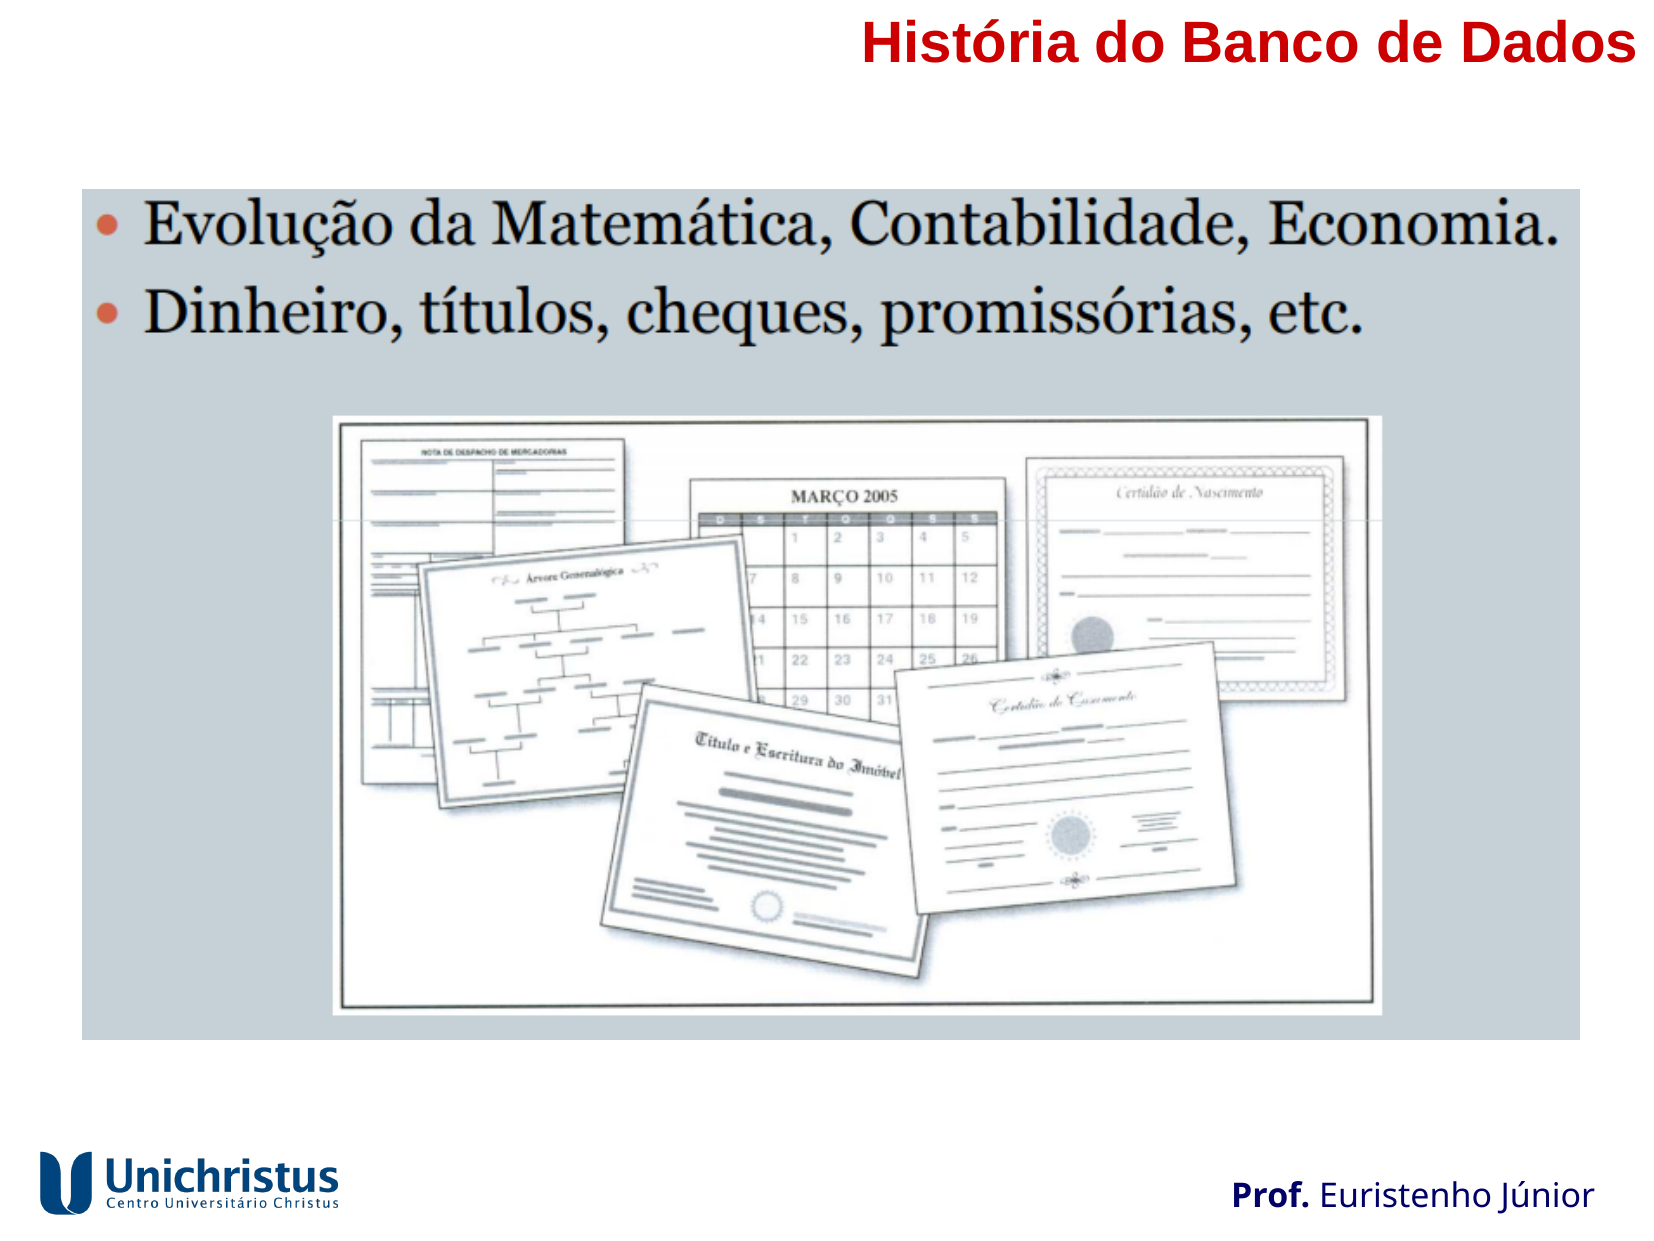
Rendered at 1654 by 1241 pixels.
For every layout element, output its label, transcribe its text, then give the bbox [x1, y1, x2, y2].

picture [35, 1148, 343, 1217]
picture [82, 189, 1580, 1040]
text_box História do Banco de Dados [846, 2, 1654, 83]
text_box Prof. Euristenho Júnior [1216, 1163, 1654, 1224]
